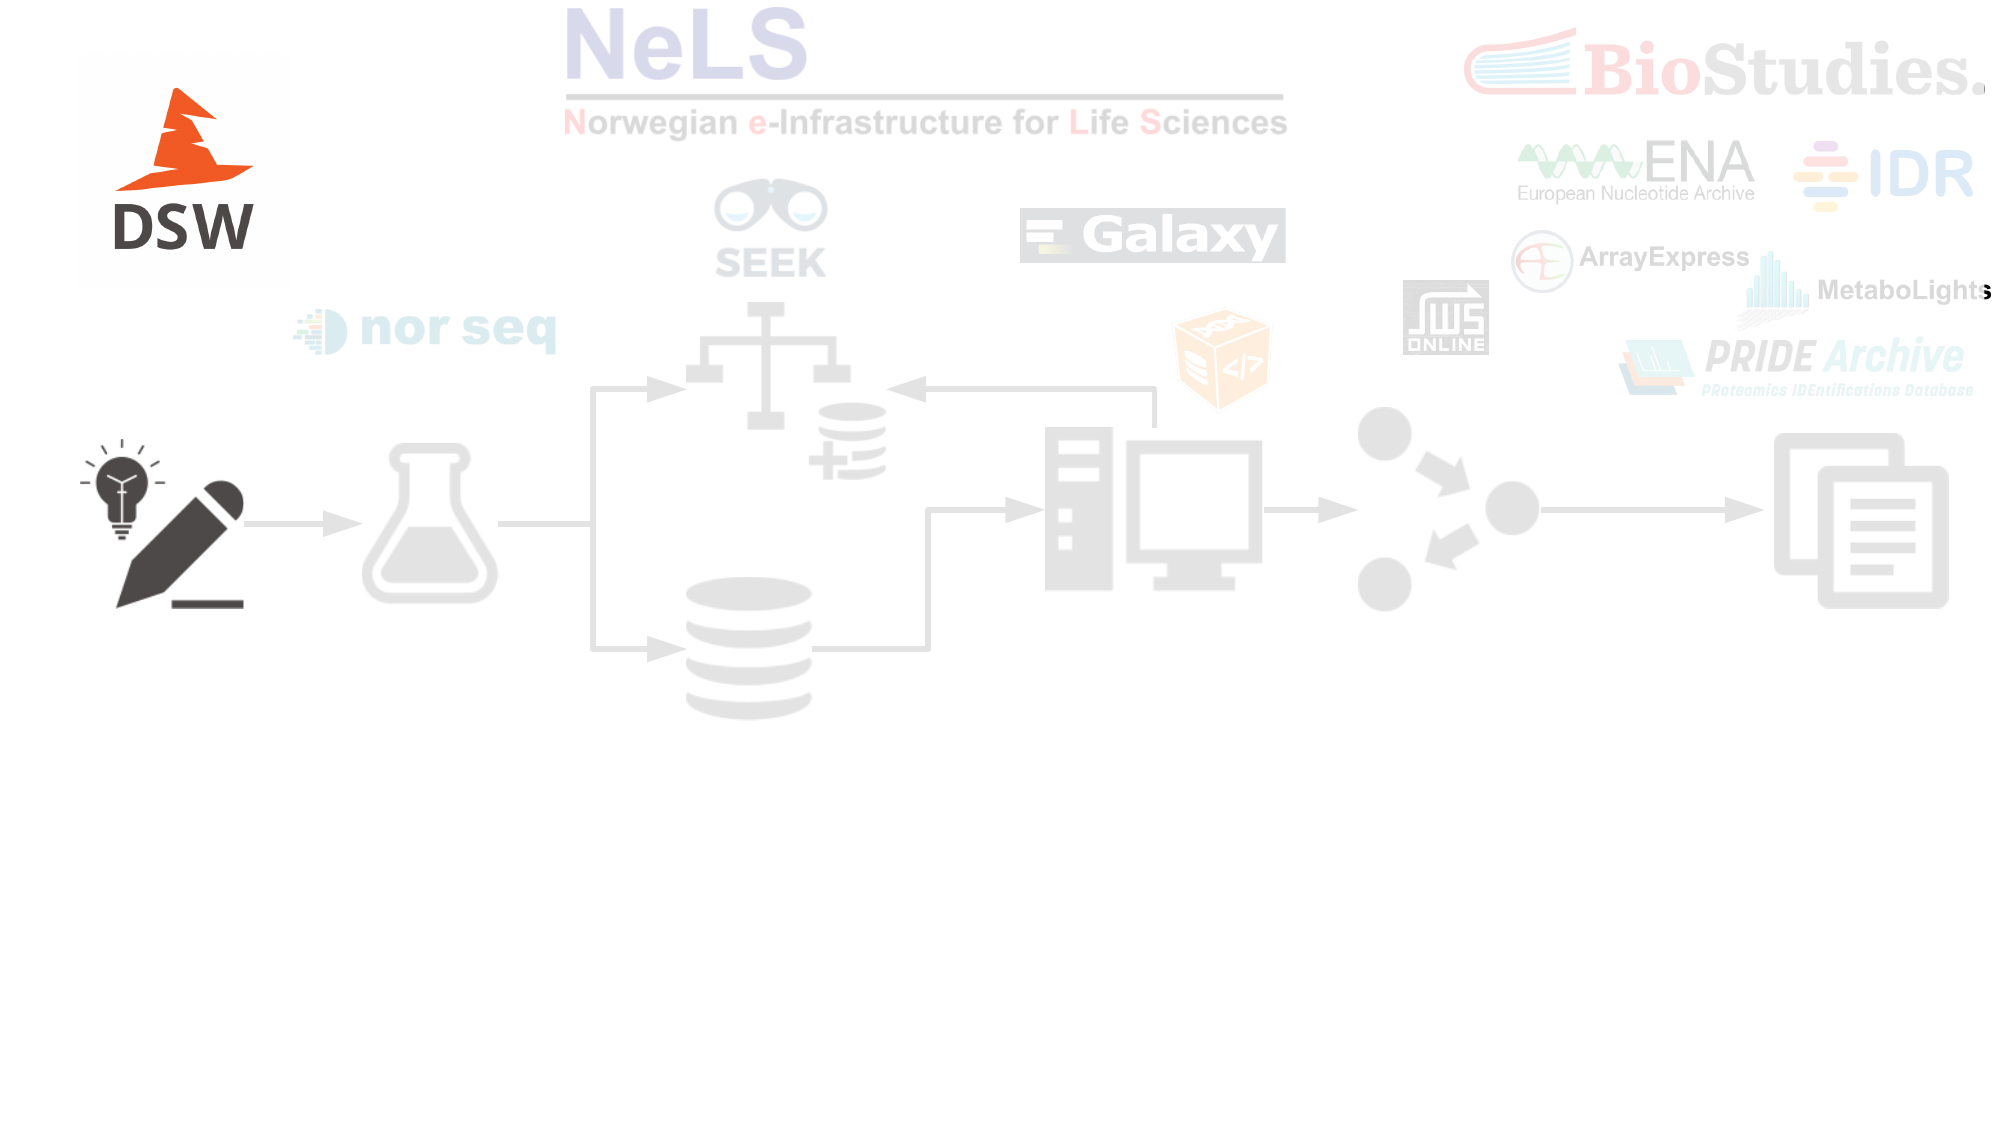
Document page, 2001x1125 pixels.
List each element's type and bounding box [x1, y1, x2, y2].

text_box [244, 0, 1985, 1075]
picture [80, 439, 244, 609]
picture [1985, 249, 1991, 333]
picture [77, 50, 291, 287]
